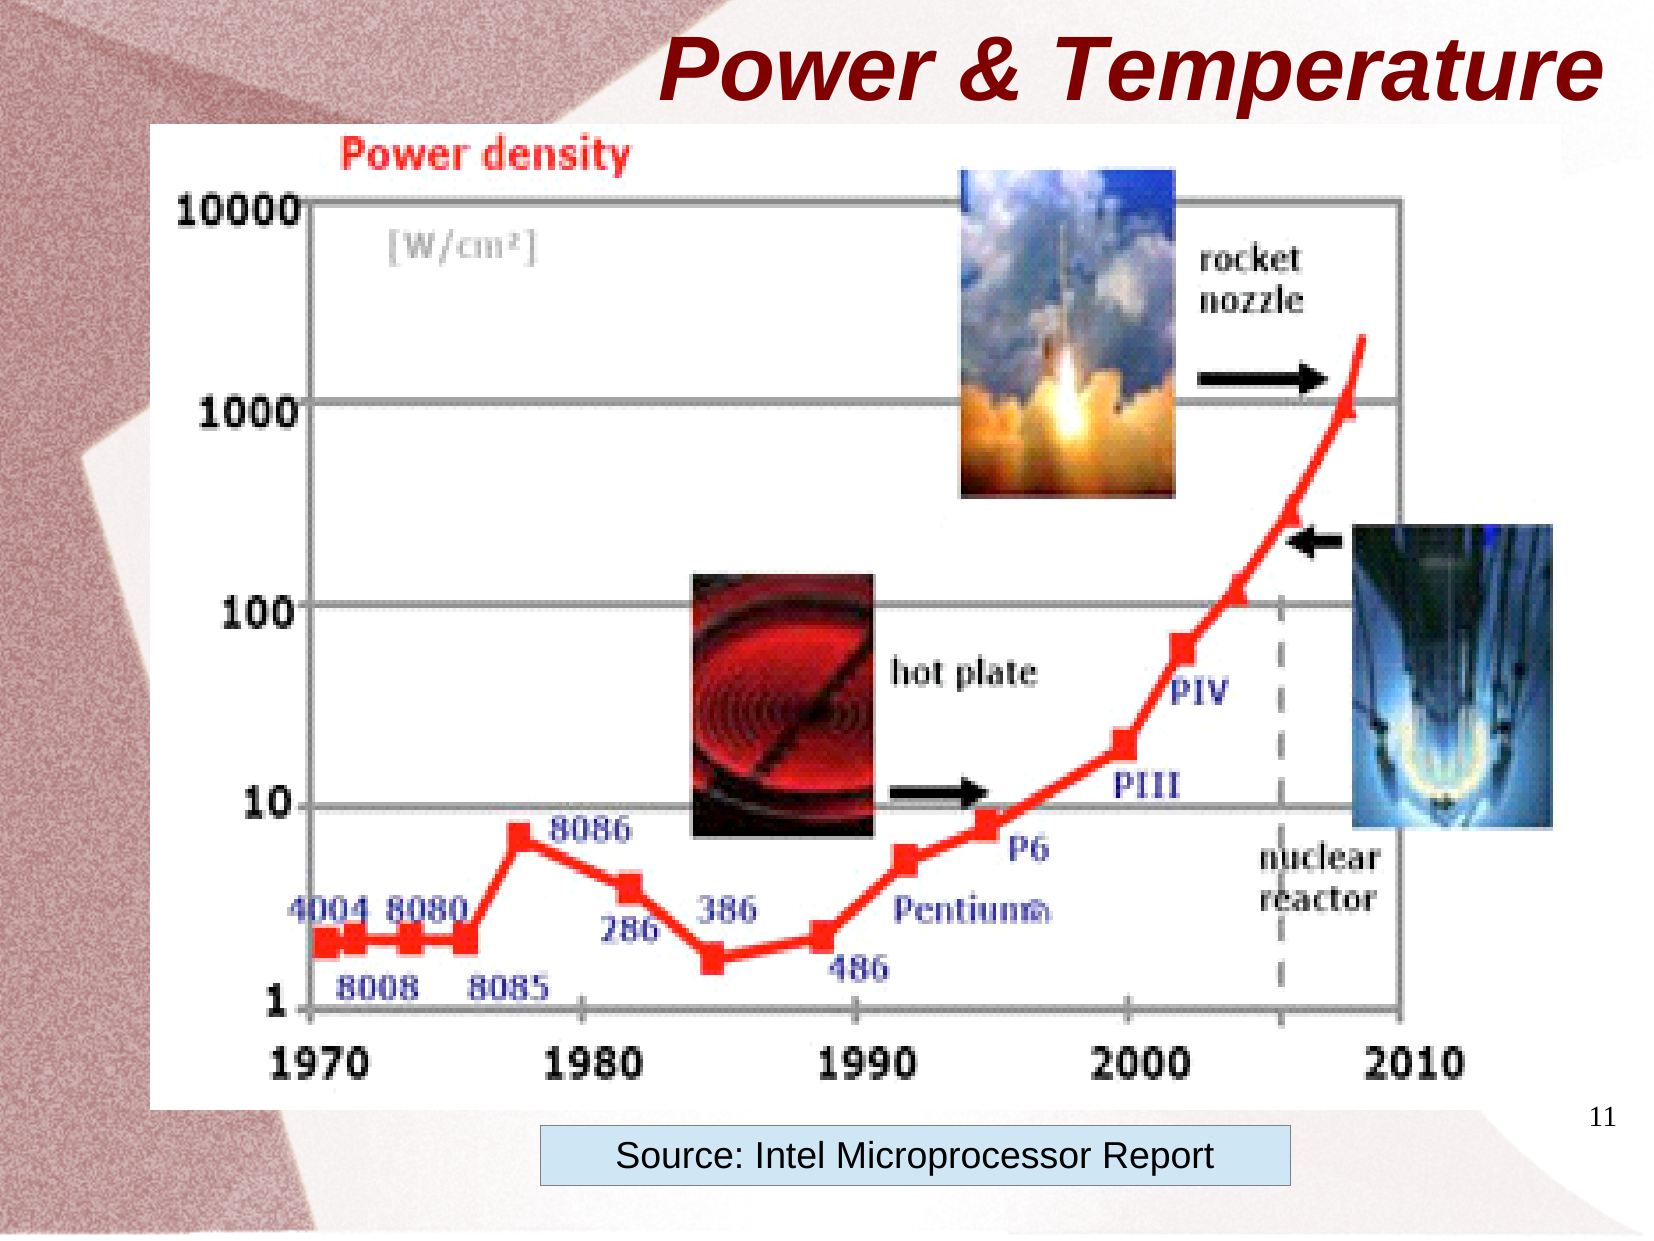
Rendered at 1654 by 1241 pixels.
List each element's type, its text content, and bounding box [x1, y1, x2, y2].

title Power & Temperature [188, 0, 1607, 173]
picture [0, 0, 1654, 1241]
text_box Source: Intel Microprocessor Report [540, 1125, 1291, 1186]
